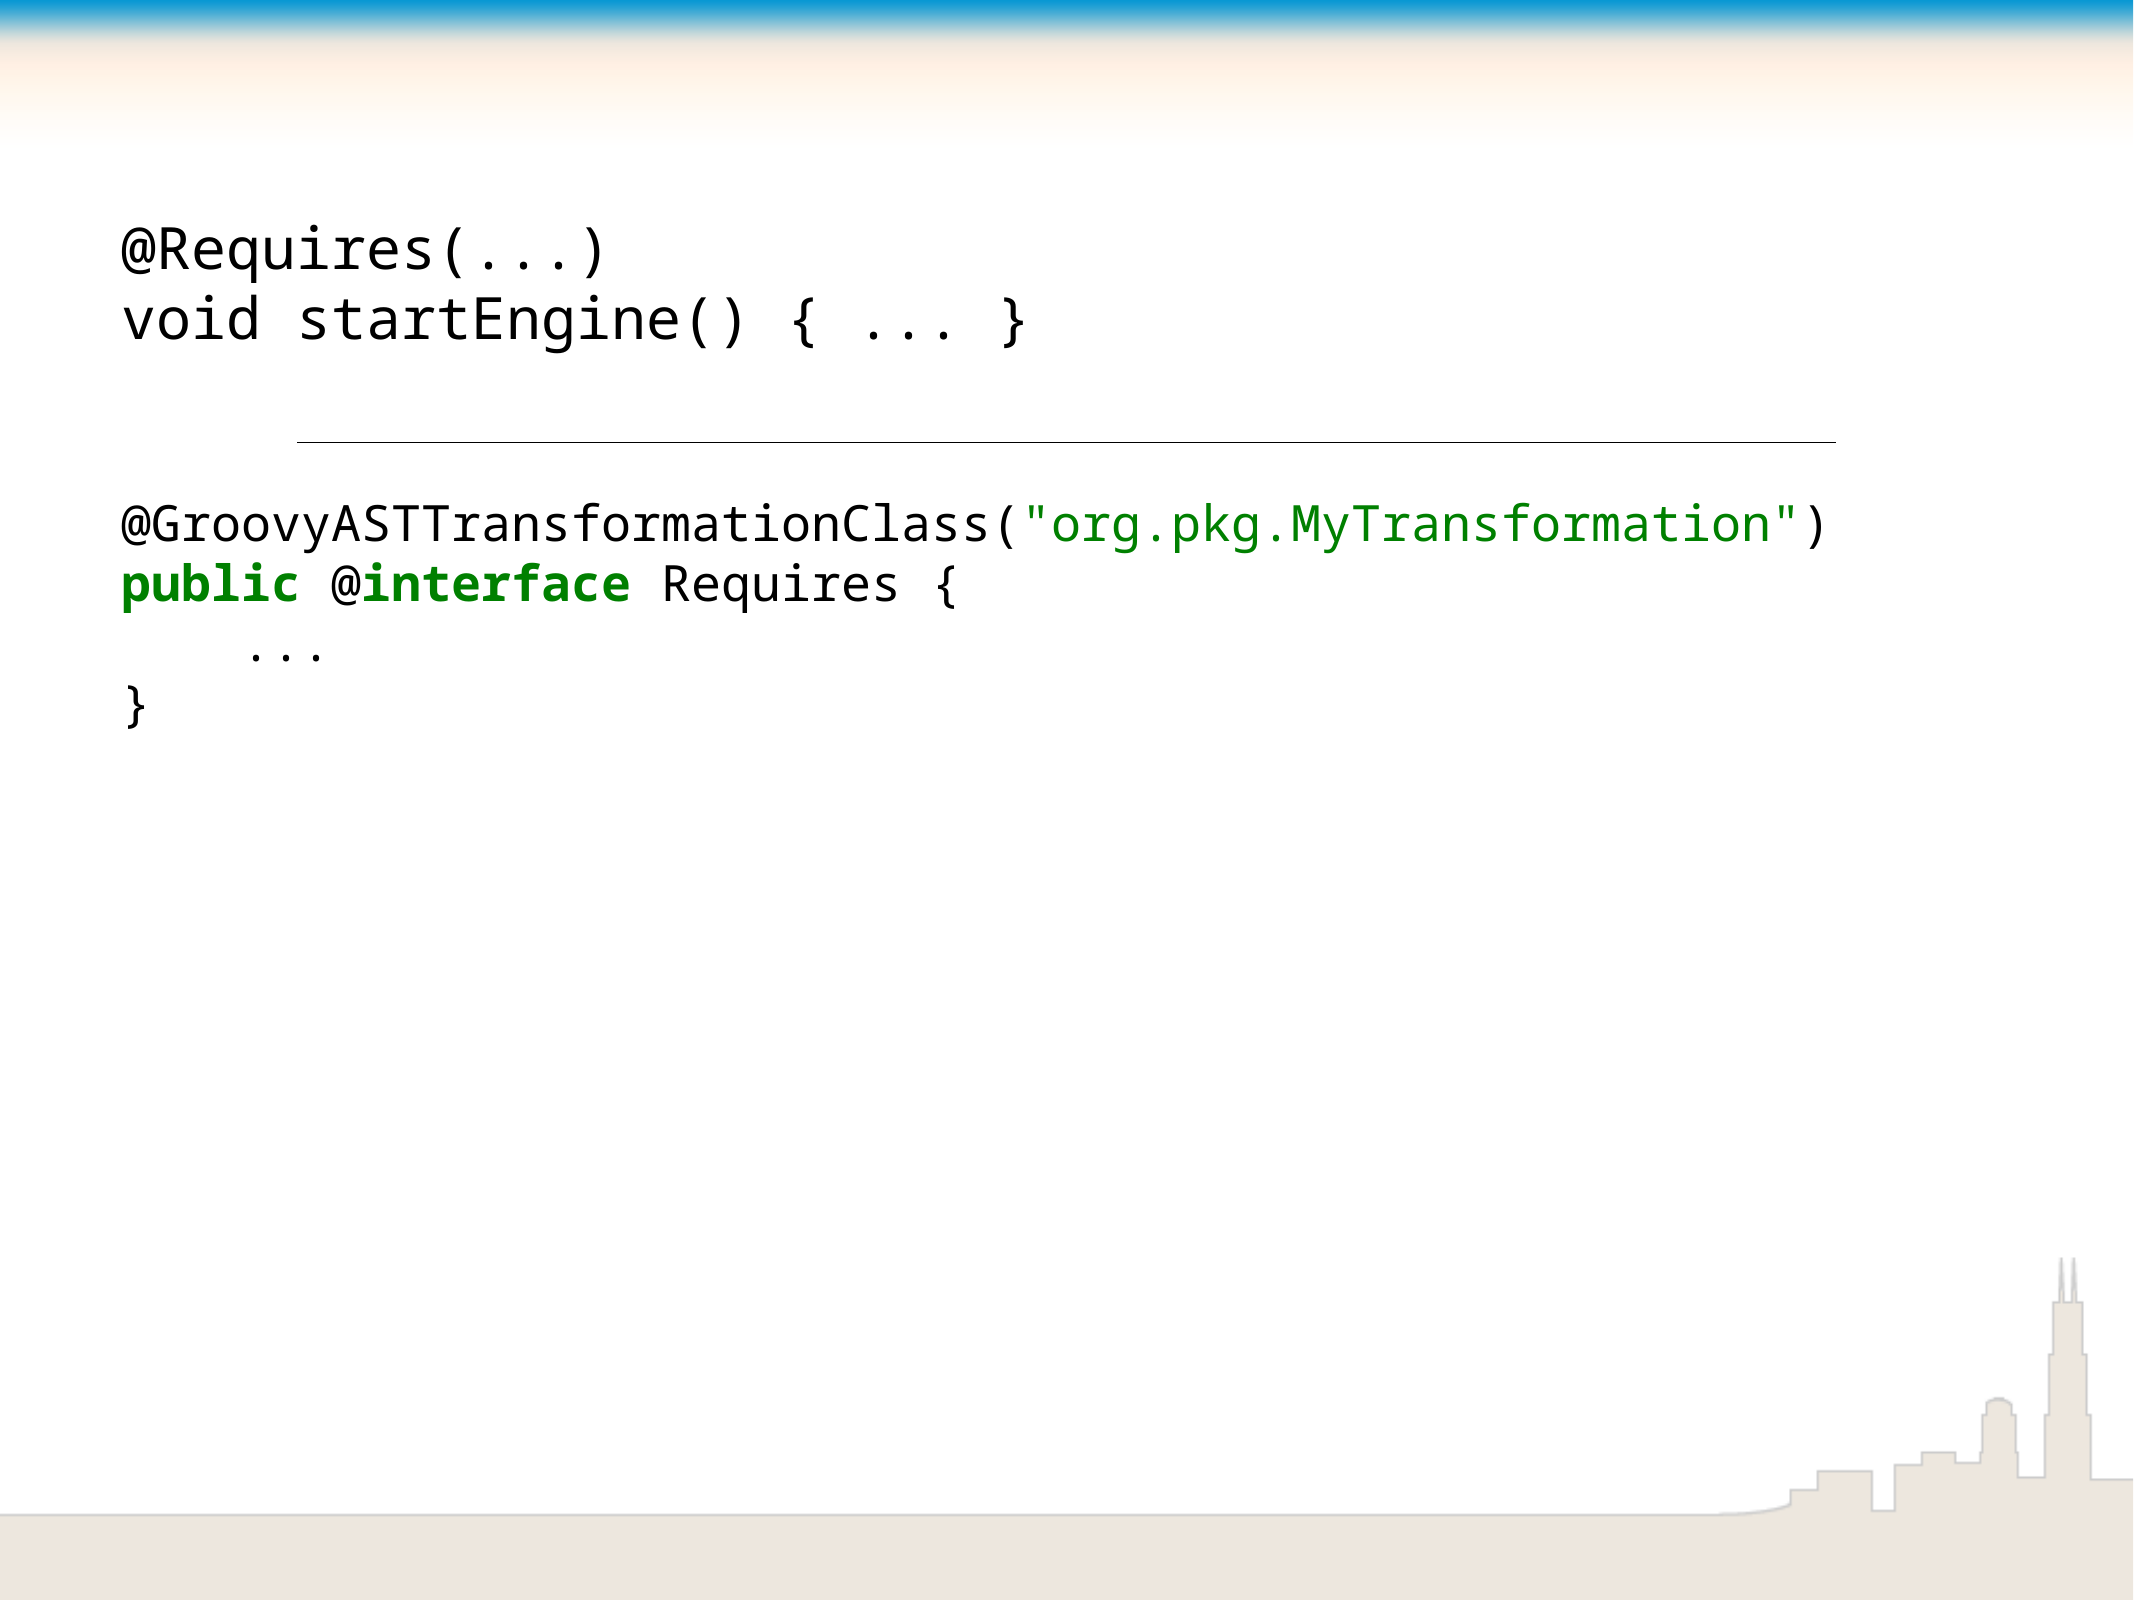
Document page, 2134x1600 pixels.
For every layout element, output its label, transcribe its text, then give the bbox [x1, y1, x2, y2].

text_box @Requires(...) void startEngine() { ... } @GroovyASTTransformationClass("org.pkg.MyTransformation") public @interface Requires { ... } [106, 204, 2027, 1388]
picture [0, 4, 2134, 1600]
